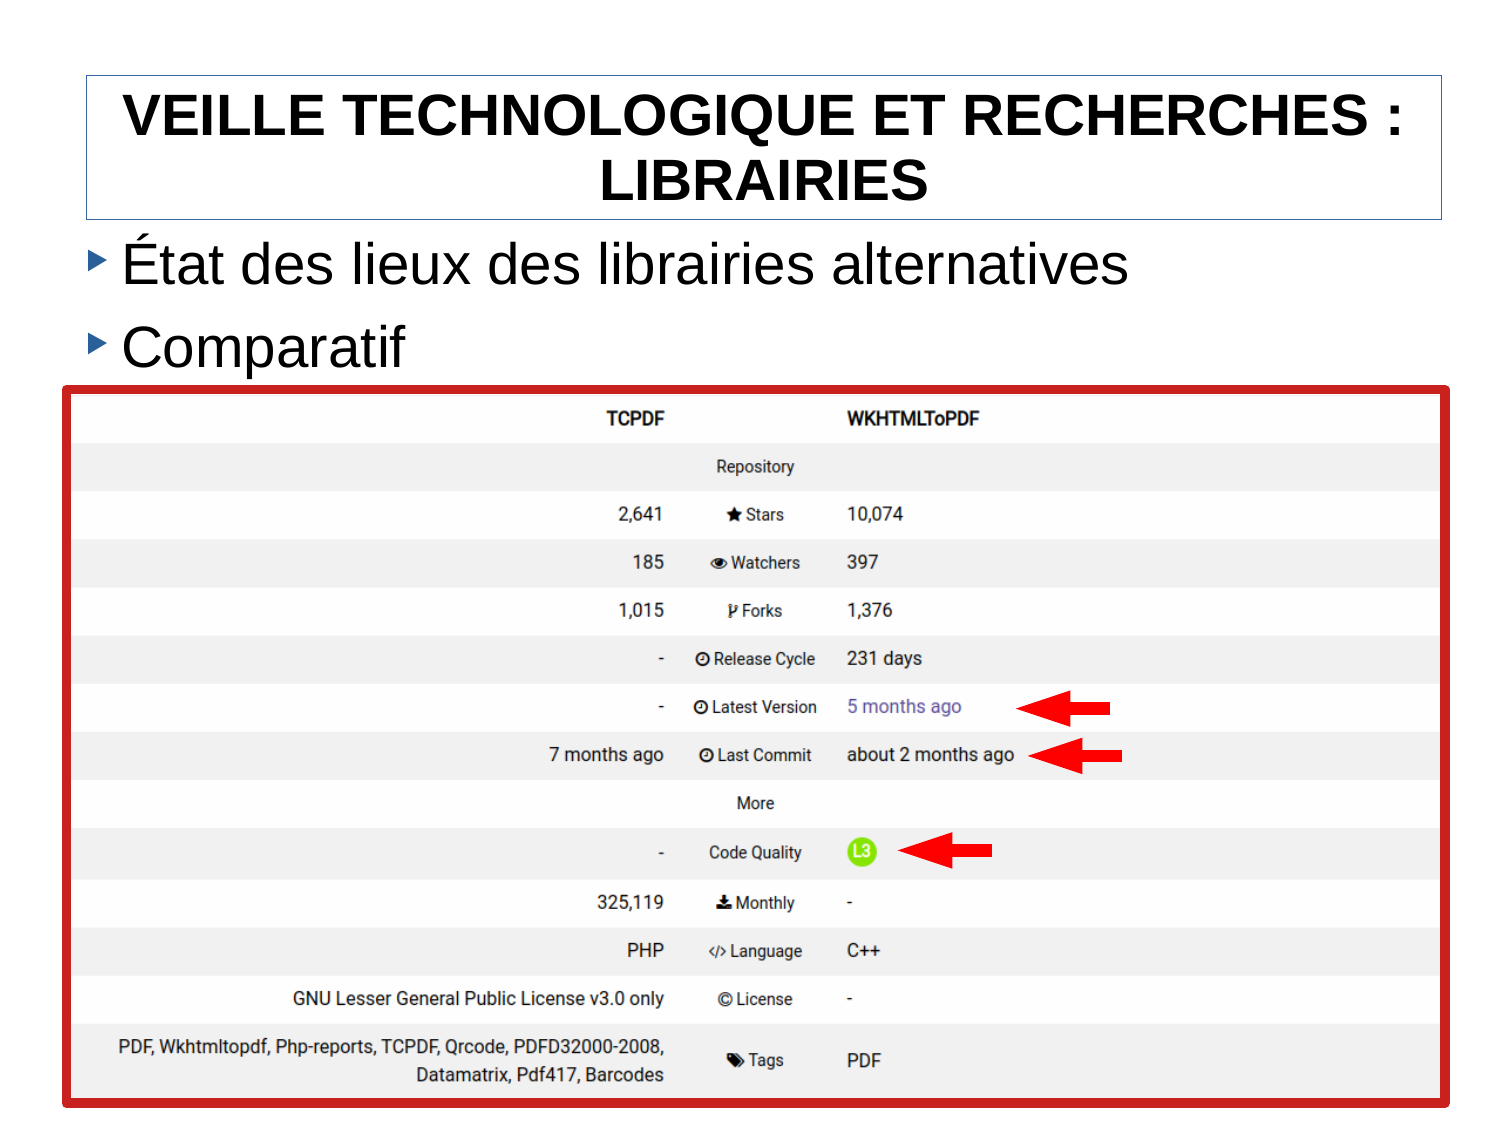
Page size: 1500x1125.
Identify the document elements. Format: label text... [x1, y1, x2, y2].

text_box État des lieux des librairies alternatives Comparatif [70, 141, 1425, 385]
picture [70, 394, 1441, 1099]
text_box VEILLE TECHNOLOGIQUE ET RECHERCHES : LIBRAIRIES [86, 75, 1442, 220]
